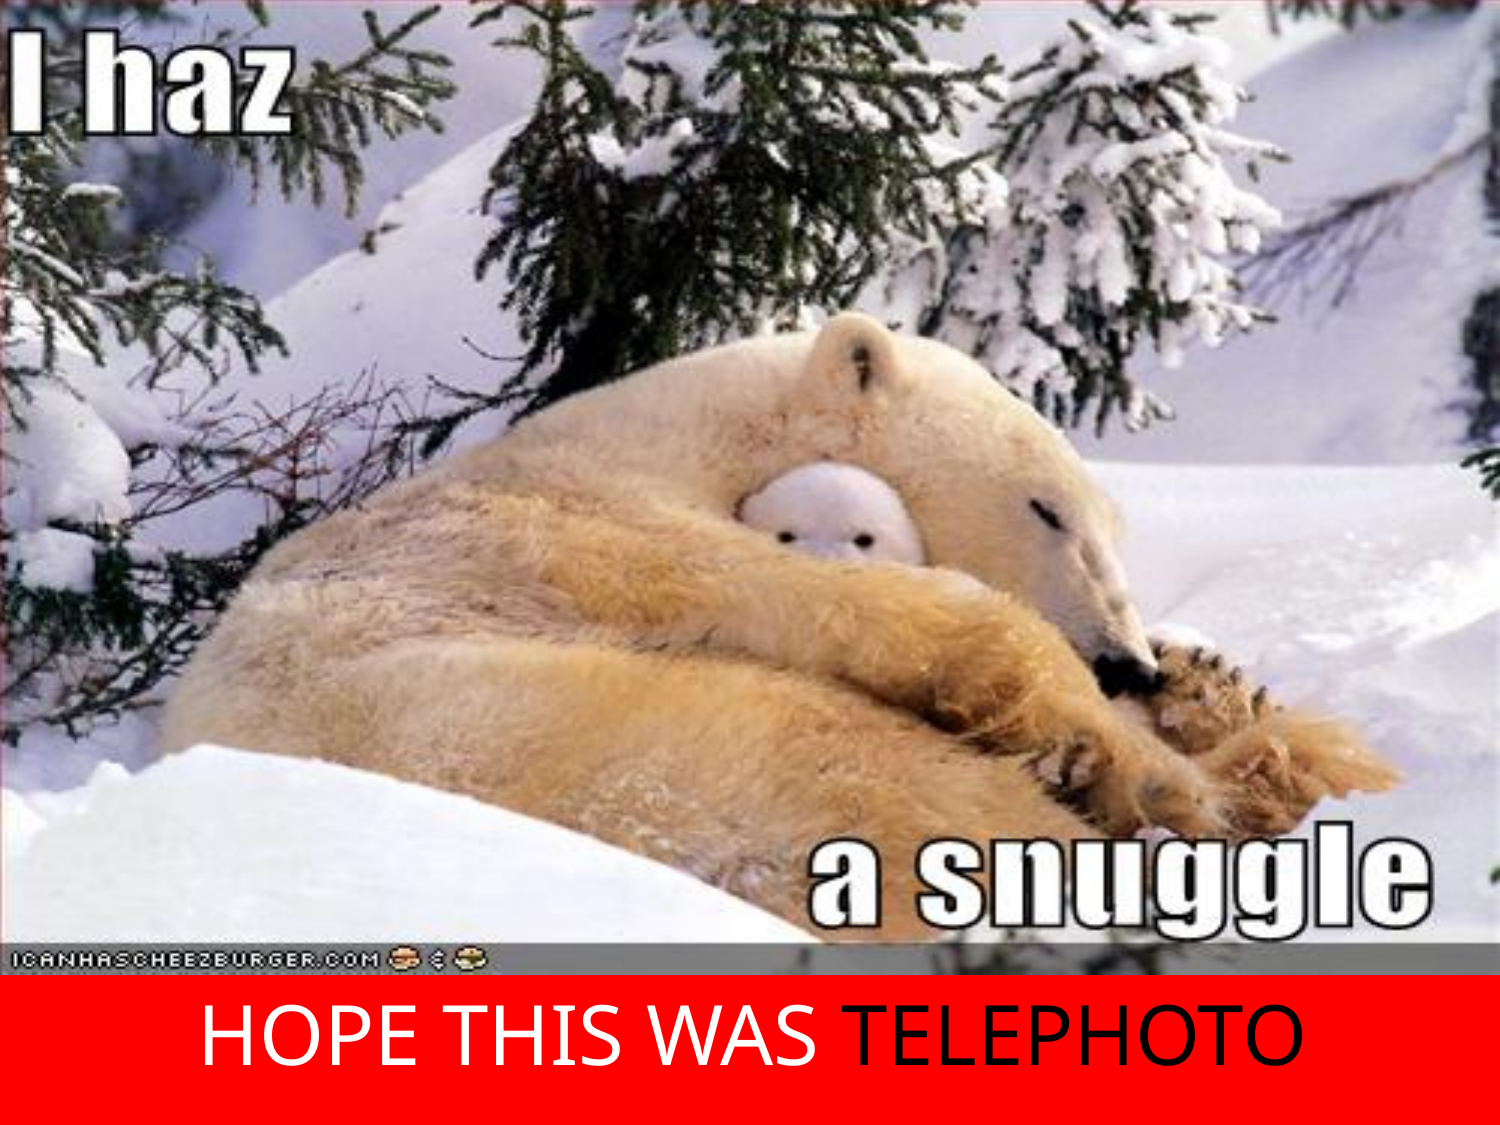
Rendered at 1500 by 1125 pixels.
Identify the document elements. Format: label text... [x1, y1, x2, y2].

picture [0, 0, 1500, 975]
list HOPE THIS WAS TELEPHOTO [28, 975, 1478, 1111]
